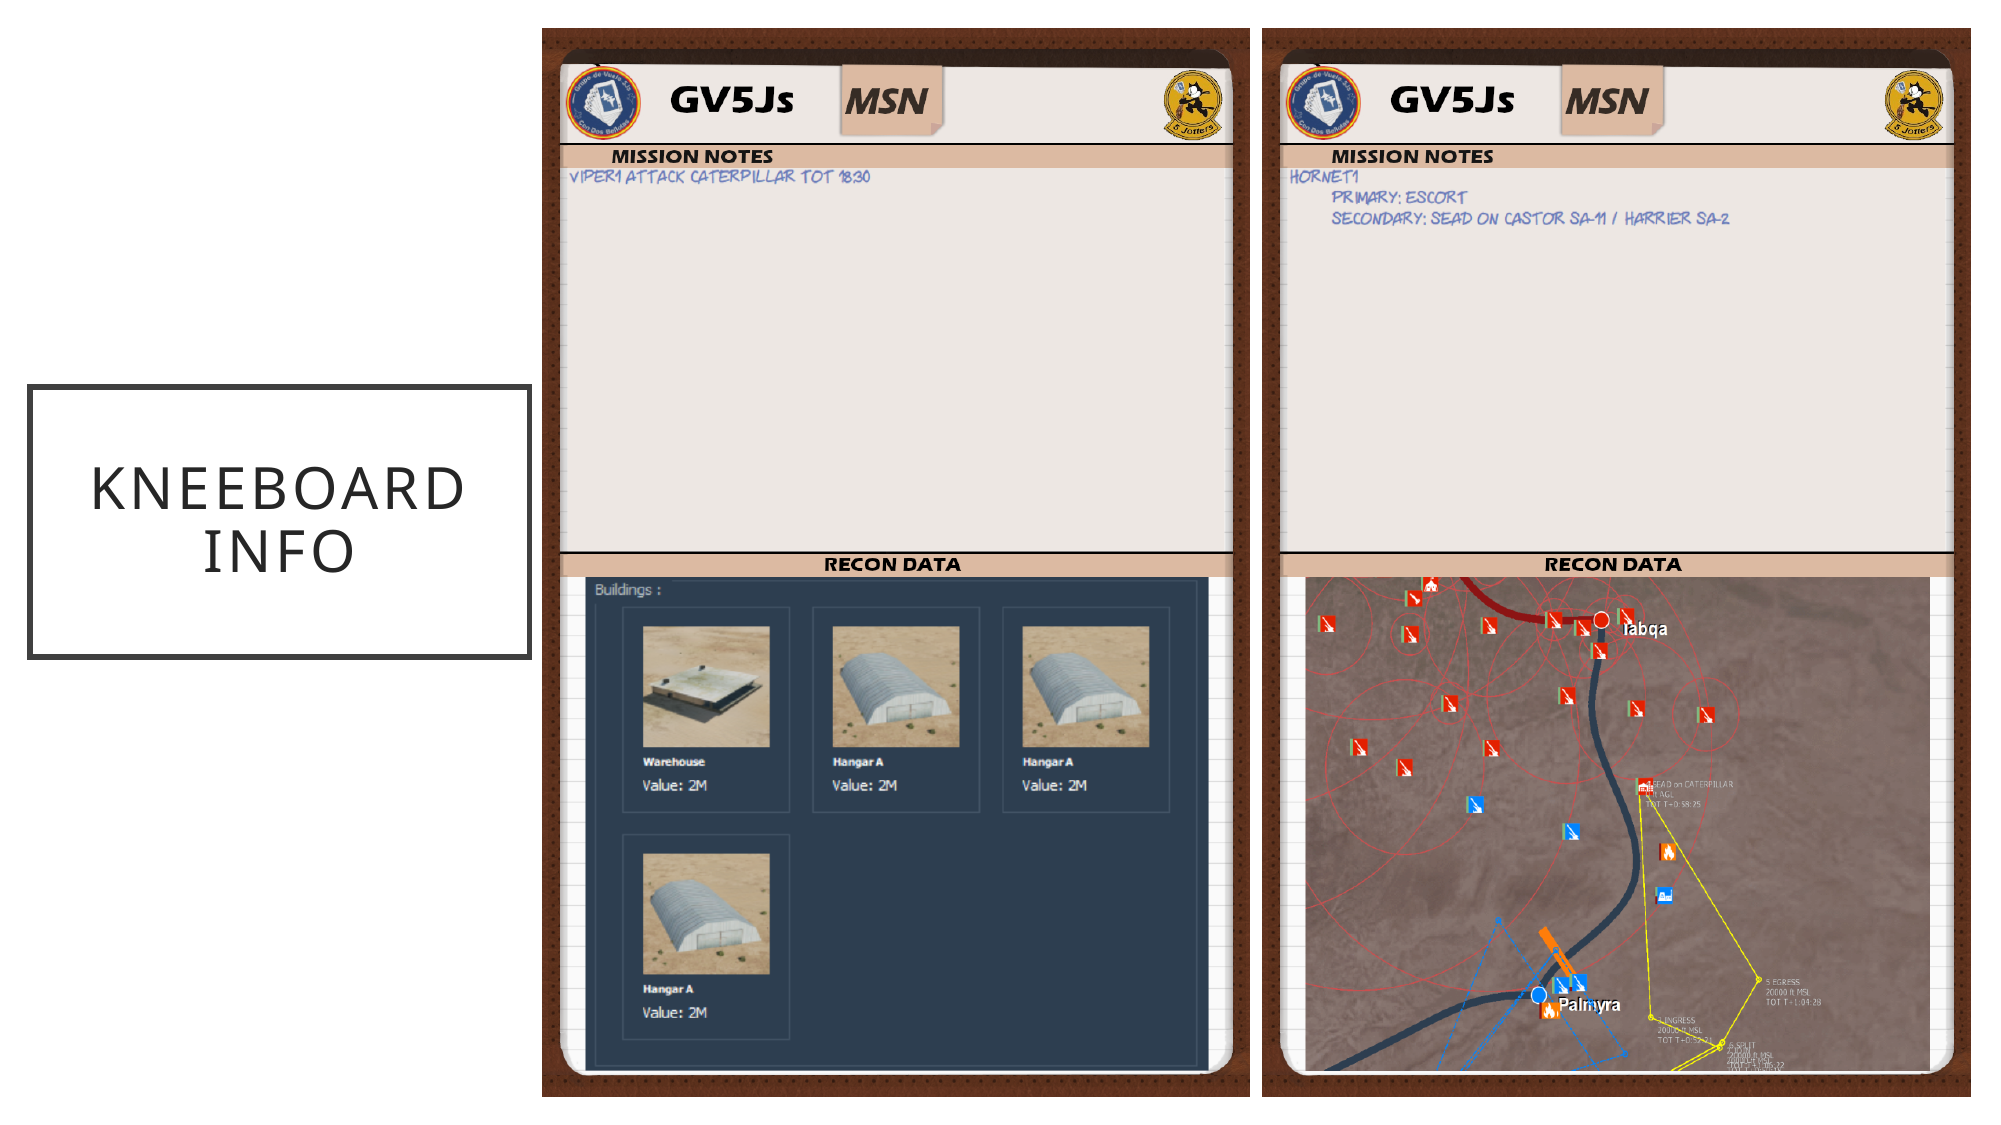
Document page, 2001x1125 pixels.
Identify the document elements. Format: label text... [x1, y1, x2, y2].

title KNEEBOARD INFO [30, 386, 530, 657]
picture [542, 28, 1250, 1097]
picture [1262, 28, 1971, 1097]
